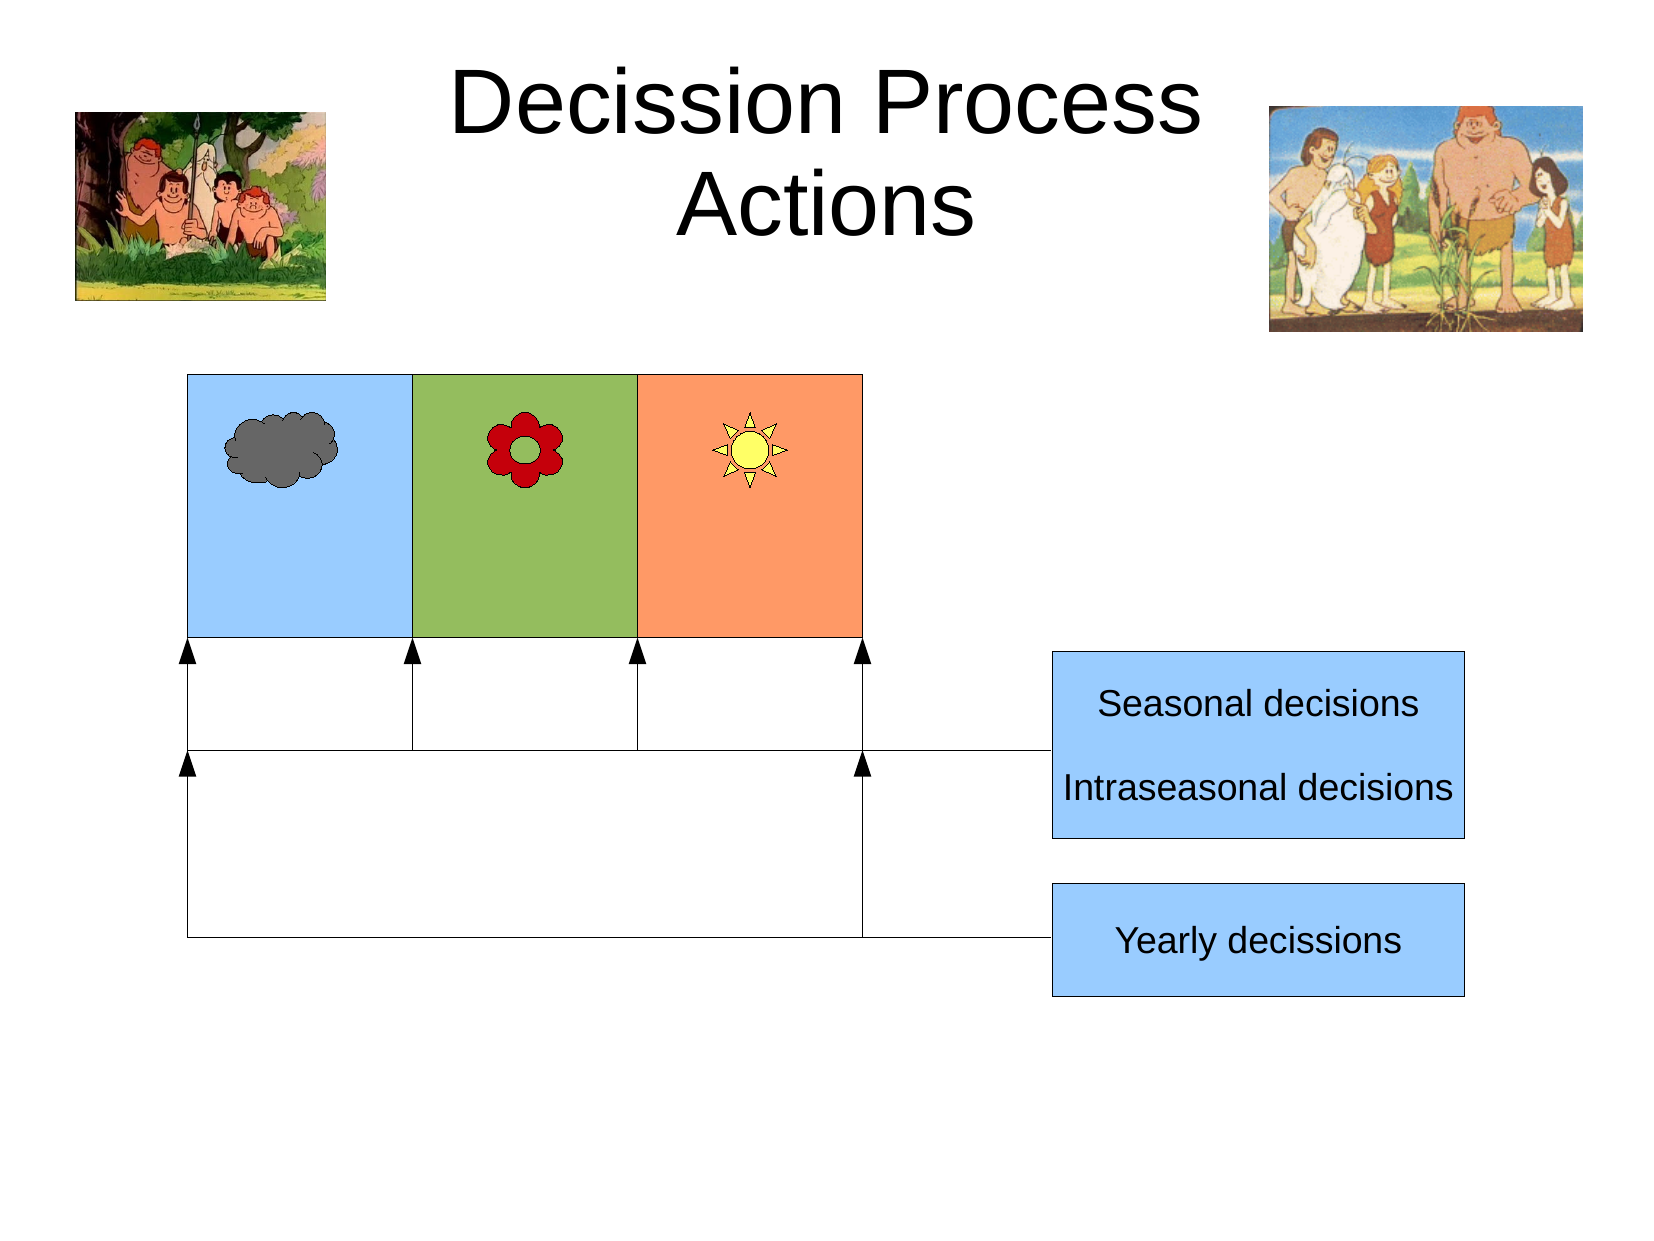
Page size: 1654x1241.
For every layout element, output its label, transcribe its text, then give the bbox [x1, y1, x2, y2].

title Decission Process Actions [82, 49, 1571, 257]
picture [1269, 106, 1583, 332]
text_box Seasonal decisions Intraseasonal decisions [1052, 651, 1465, 839]
text_box Yearly decissions [1052, 883, 1465, 997]
picture [75, 112, 326, 301]
text_box [187, 374, 863, 638]
